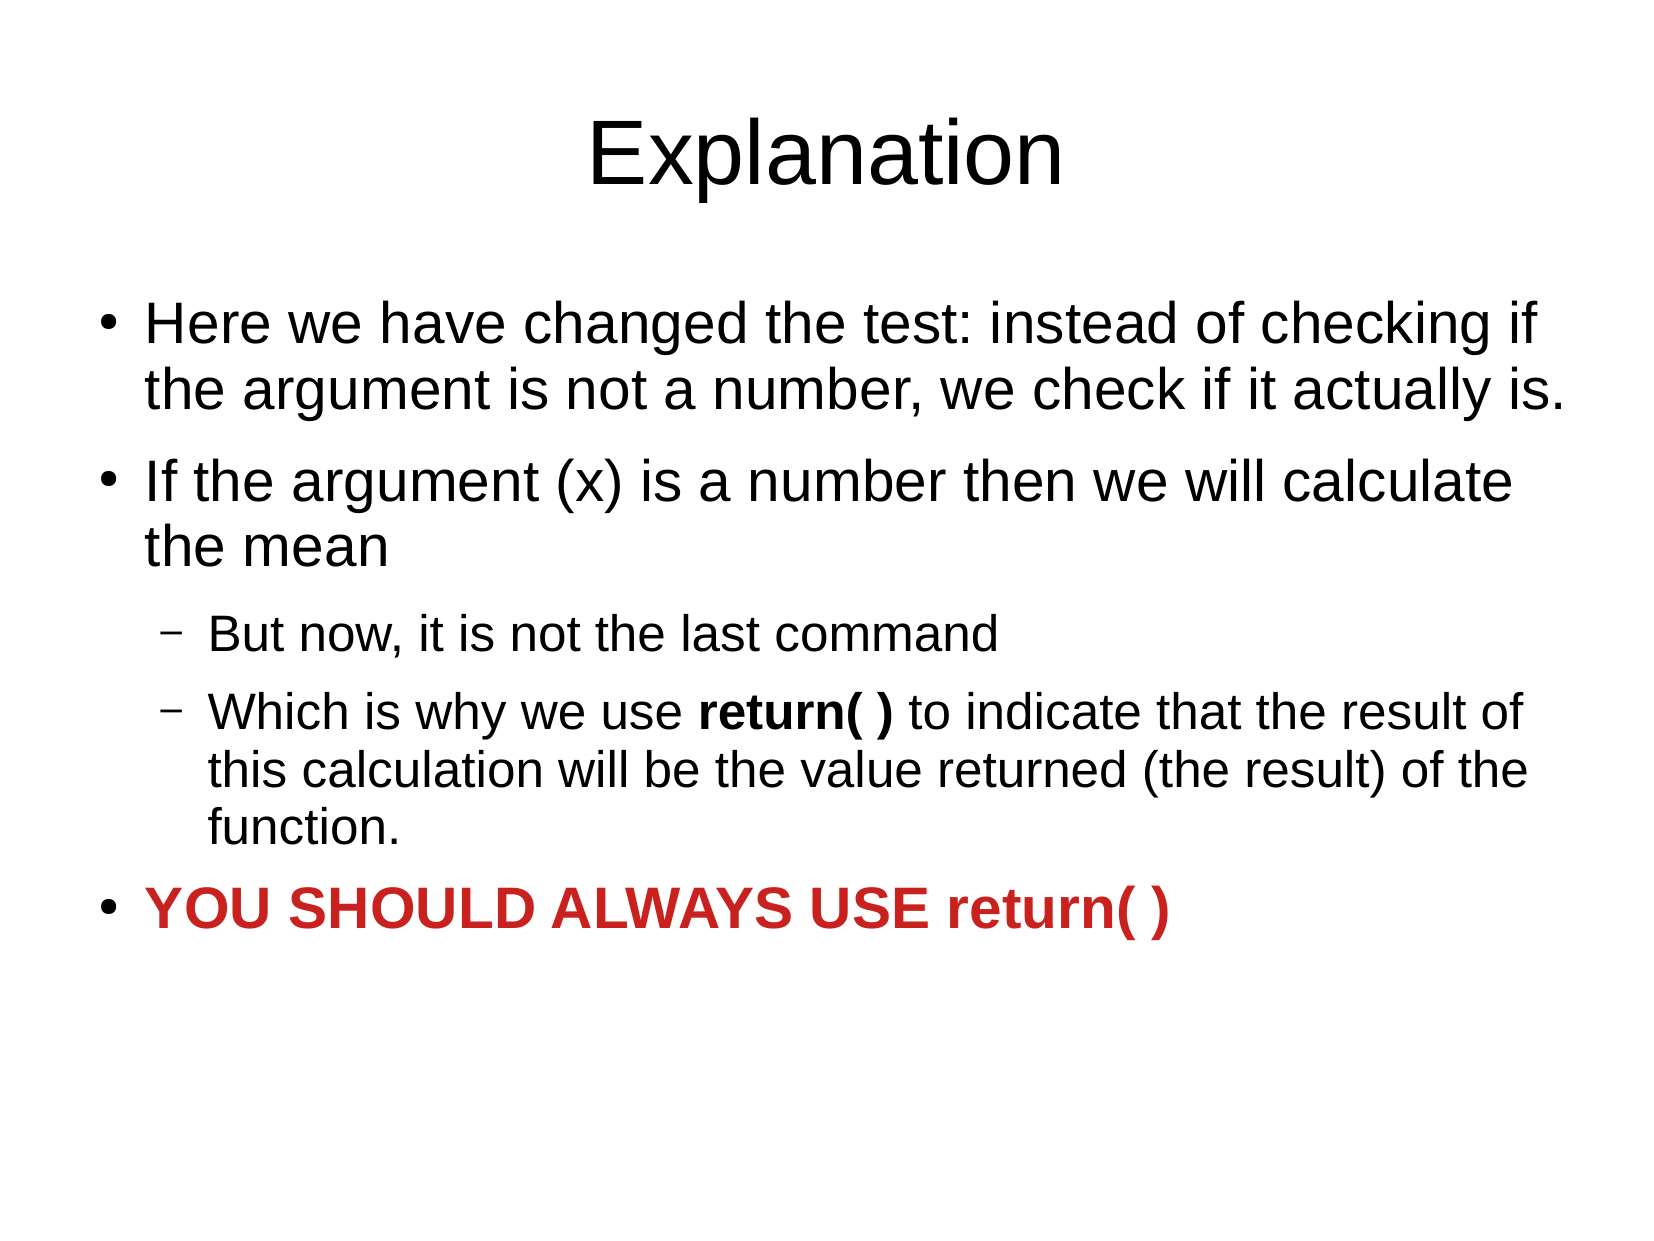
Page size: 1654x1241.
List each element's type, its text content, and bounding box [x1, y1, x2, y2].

list Here we have changed the test: instead of checking if the argument is not a number, we check if it actually is. If the argument (x) is a number then we will calculate the mean But now, it is not the last command Which is why we use return( ) to indicate that the result of this calculation will be the value returned (the result) of the function. YOU SHOULD ALWAYS USE return( ) [82, 290, 1571, 1010]
title Explanation [82, 49, 1571, 257]
